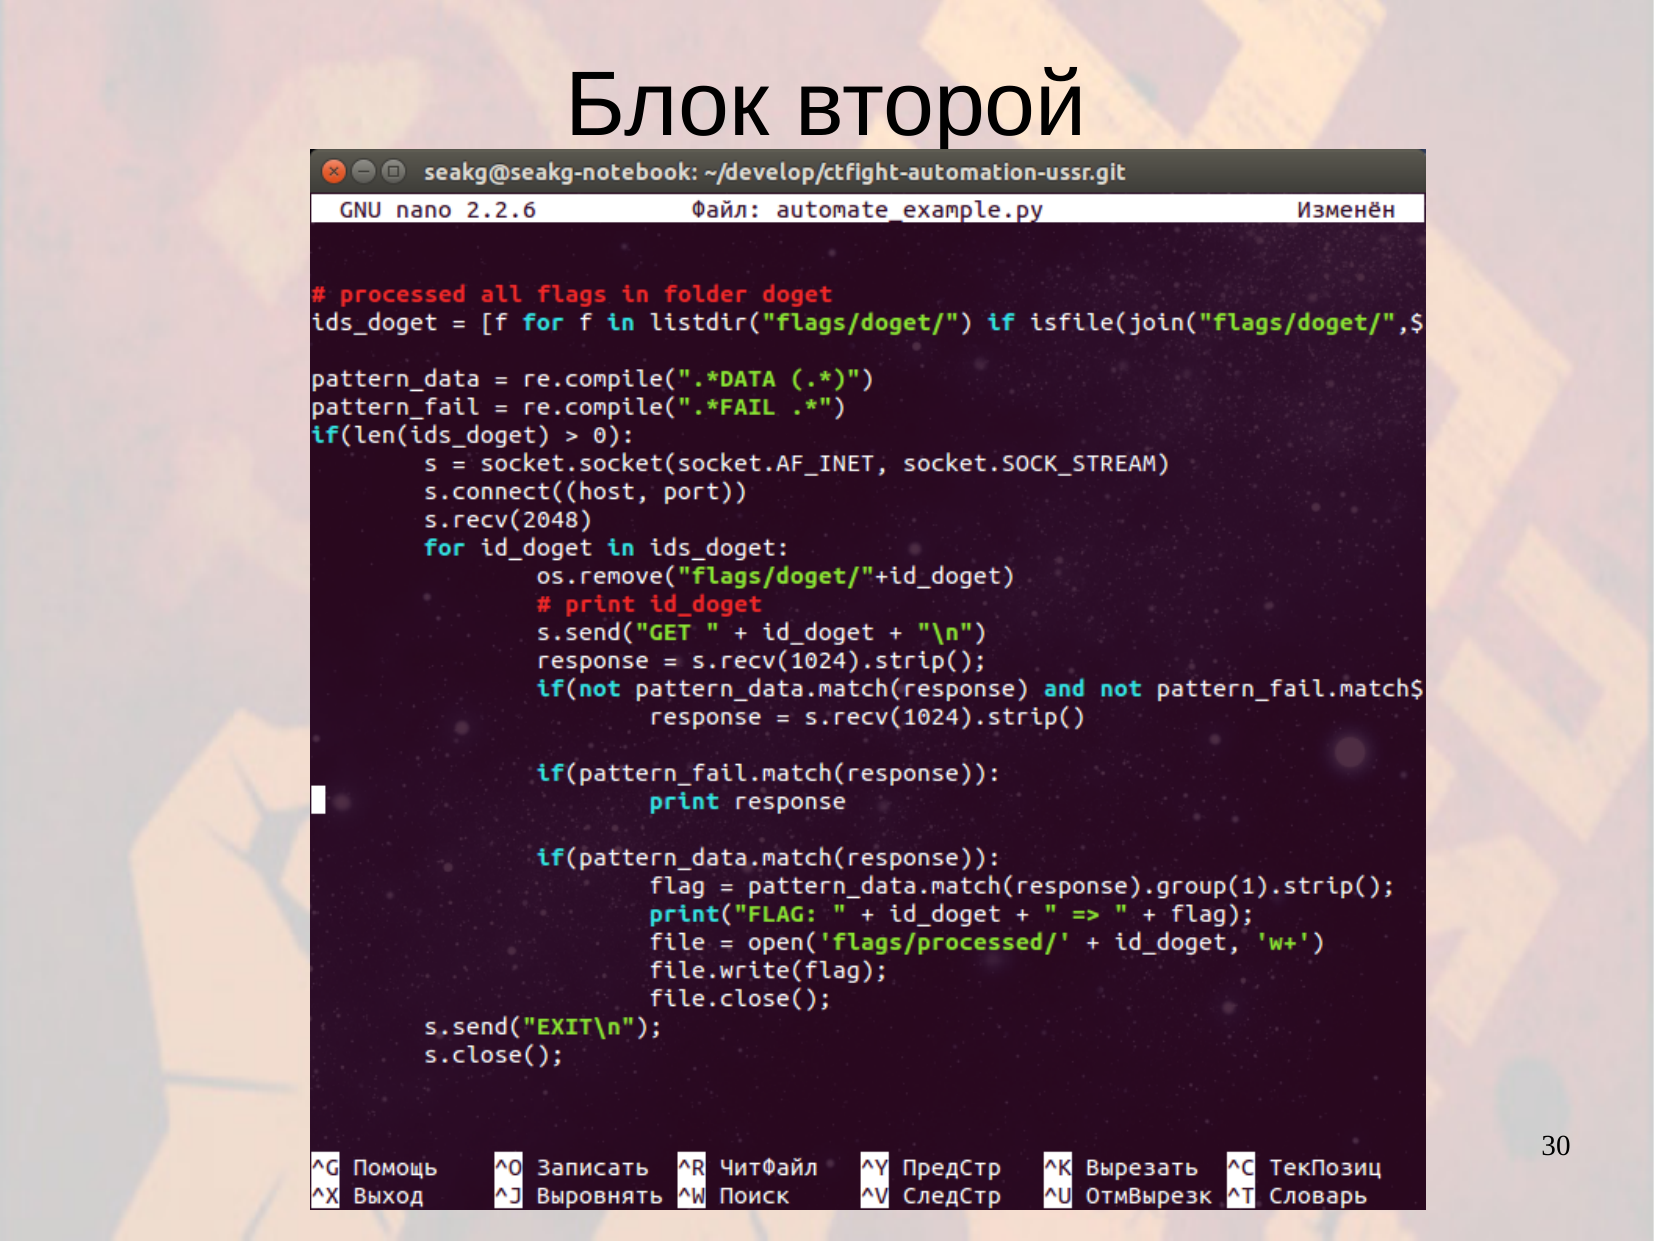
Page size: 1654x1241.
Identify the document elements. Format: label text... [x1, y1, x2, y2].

picture [0, 0, 1654, 1241]
title Блок второй [82, 0, 1571, 208]
